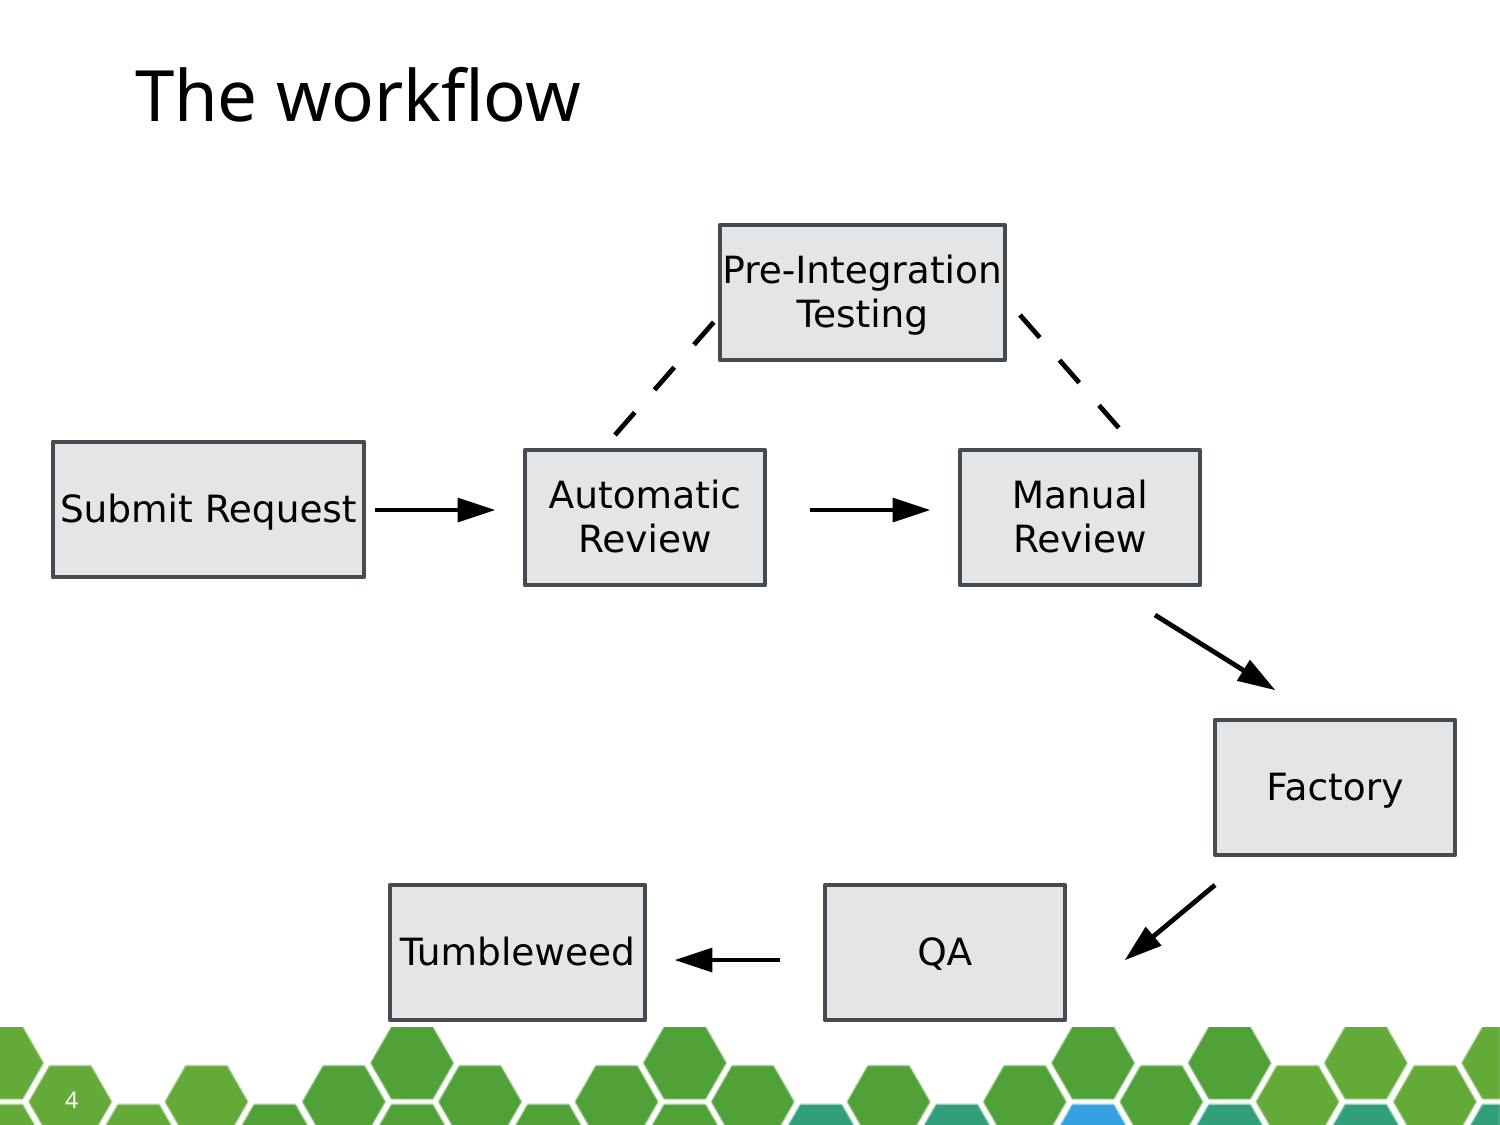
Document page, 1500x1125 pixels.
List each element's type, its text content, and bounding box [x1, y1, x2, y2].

picture [0, 1027, 1500, 1125]
text_box Manual Review [960, 450, 1201, 586]
text_box Tumbleweed [390, 885, 646, 1021]
title The workflow [135, 12, 1372, 175]
text_box Pre-Integration Testing [720, 224, 1006, 361]
text_box Factory [1215, 720, 1456, 856]
text_box Submit Request [52, 441, 365, 577]
text_box Automatic Review [525, 450, 766, 586]
text_box QA [825, 885, 1066, 1021]
